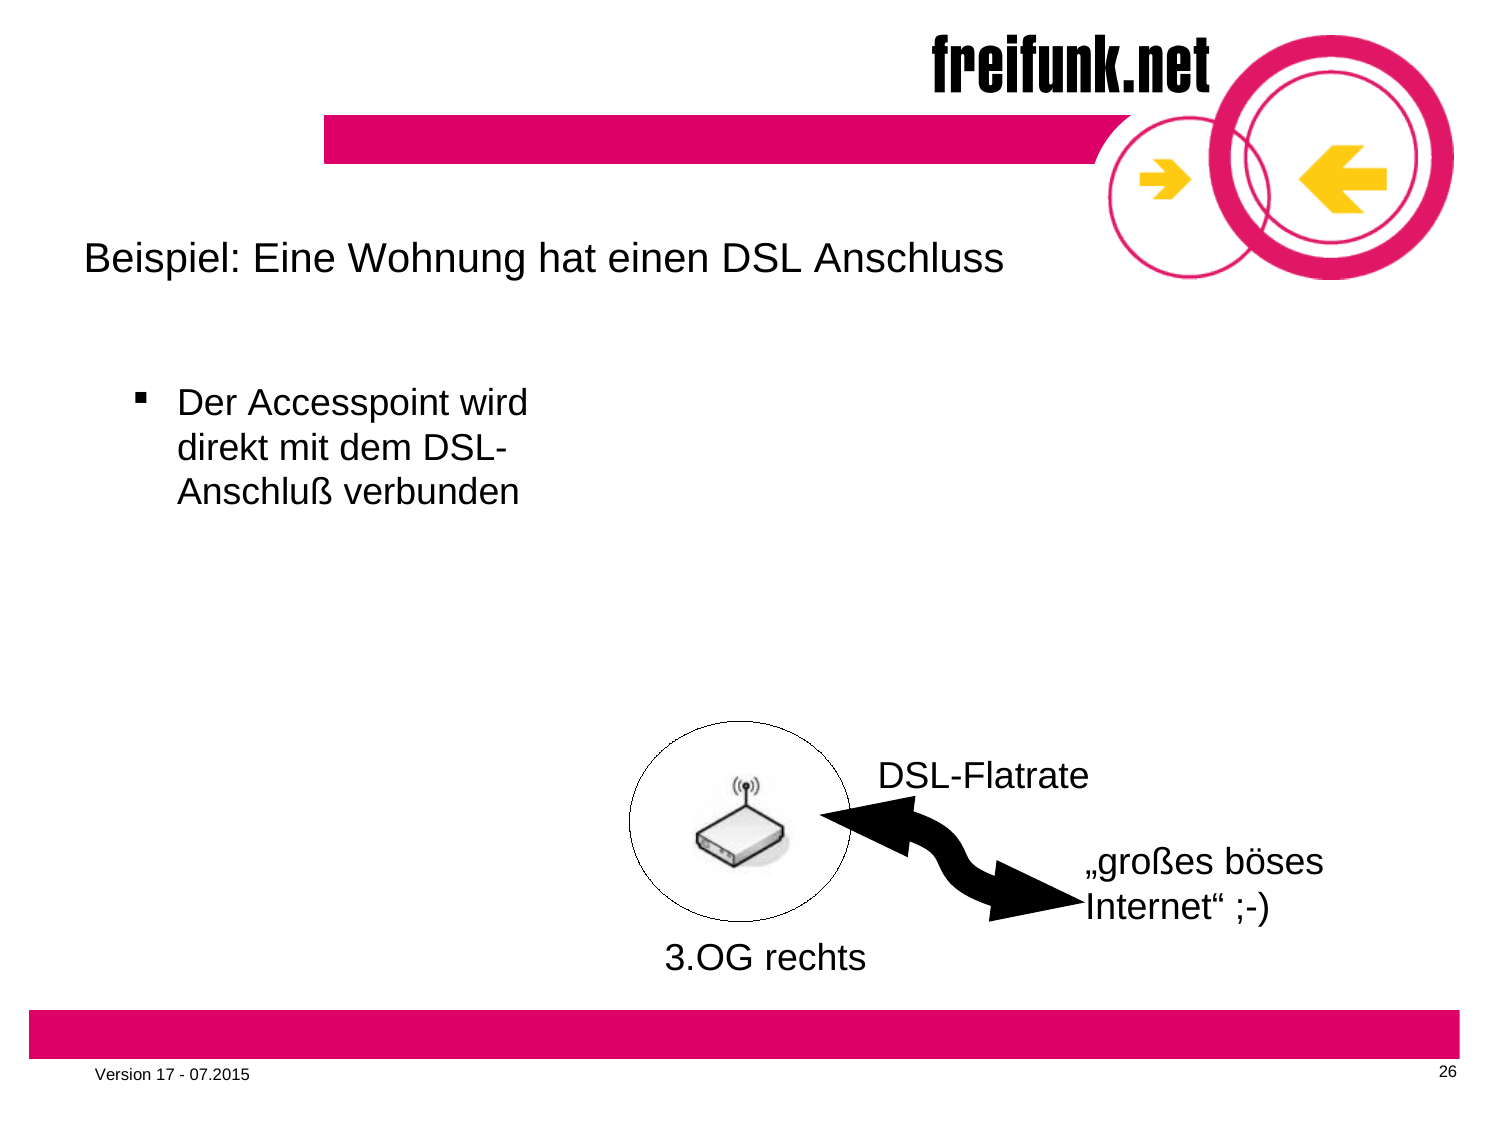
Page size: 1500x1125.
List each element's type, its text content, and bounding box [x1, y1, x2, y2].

text_box „großes böses Internet“ ;-) [1085, 837, 1360, 968]
picture [692, 751, 820, 879]
text_box 3.OG rechts [664, 933, 897, 997]
text_box DSL-Flatrate [877, 751, 1090, 799]
text_box Beispiel: Eine Wohnung hat einen DSL Anschluss [83, 231, 1224, 303]
picture [932, 34, 1454, 280]
text_box Der Accesspoint wird direkt mit dem DSL-Anschluß verbunden [102, 299, 548, 880]
